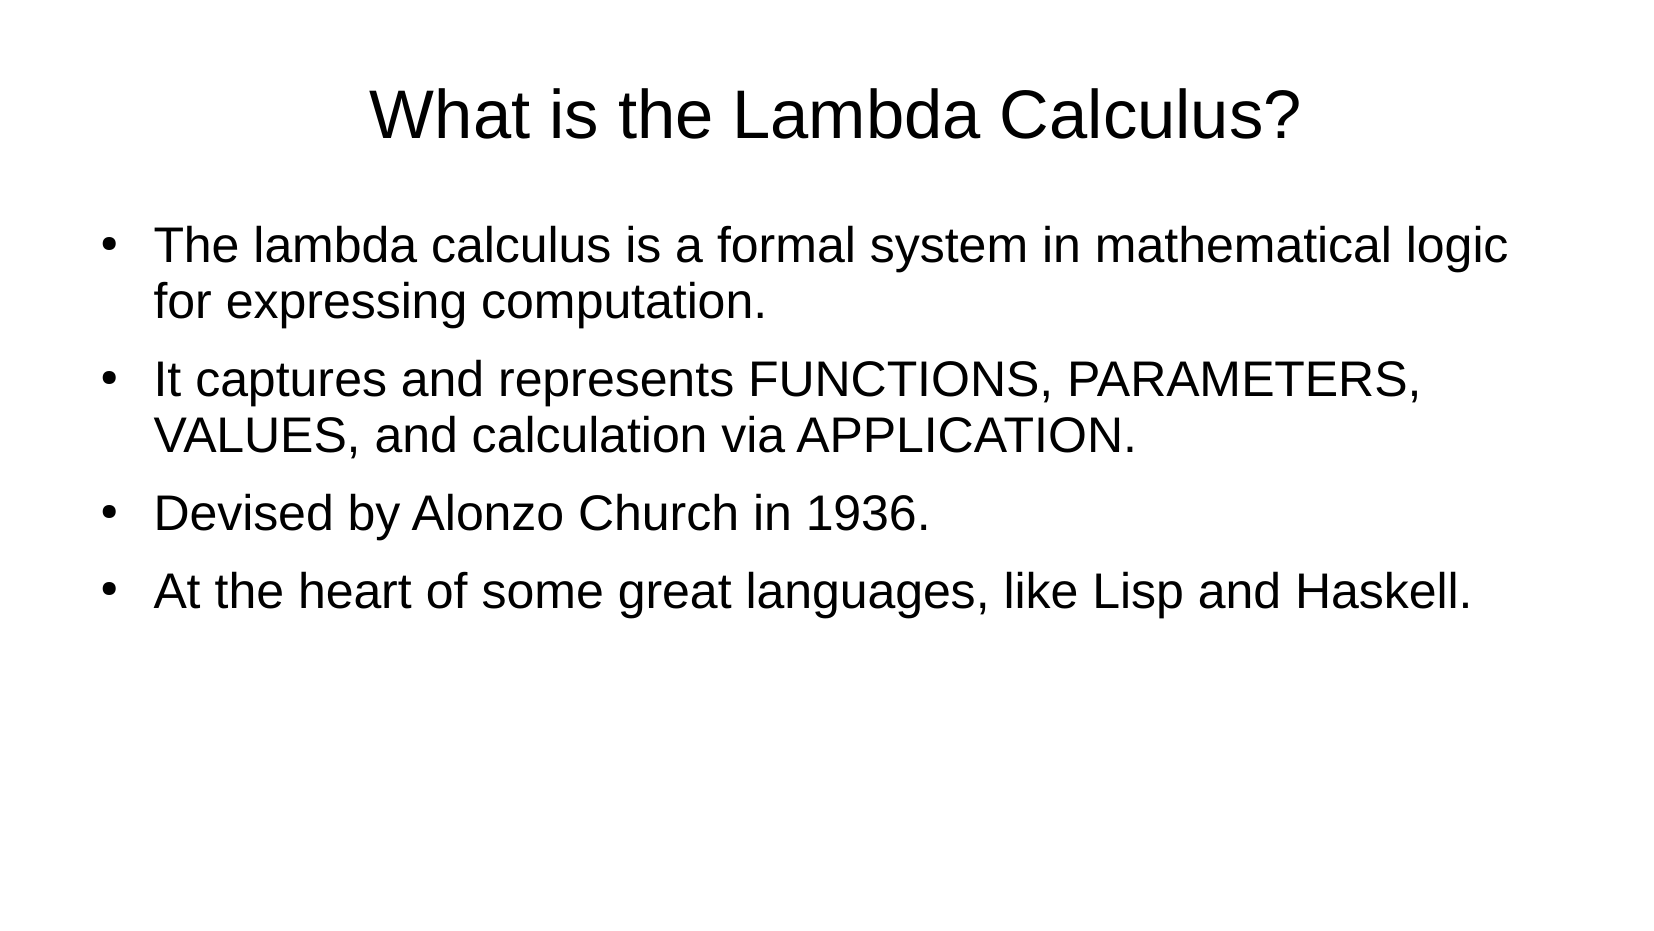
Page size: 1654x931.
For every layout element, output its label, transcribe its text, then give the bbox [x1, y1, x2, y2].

list The lambda calculus is a formal system in mathematical logic for expressing computation. It captures and represents FUNCTIONS, PARAMETERS, VALUES, and calculation via APPLICATION. Devised by Alonzo Church in 1936. At the heart of some great languages, like Lisp and Haskell. [82, 217, 1571, 758]
title What is the Lambda Calculus? [82, 37, 1571, 193]
